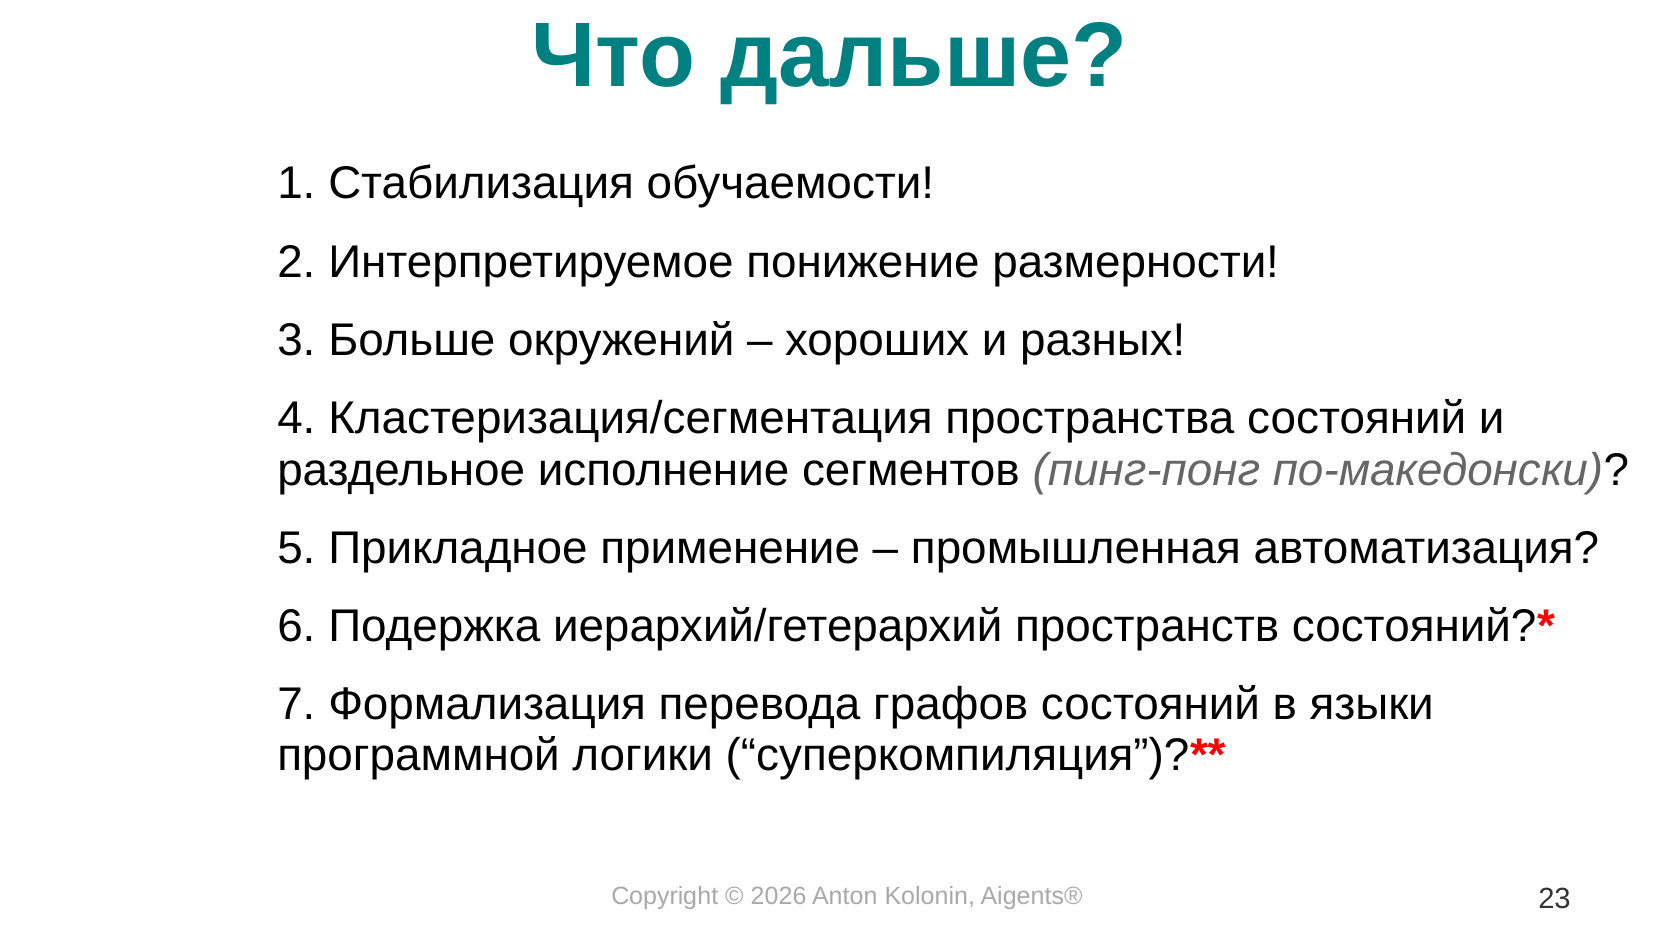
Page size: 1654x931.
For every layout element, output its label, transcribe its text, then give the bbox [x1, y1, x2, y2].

text_box Что дальше? [0, 0, 1654, 113]
text_box 1. Стабилизация обучаемости! 2. Интерпретируемое понижение размерности! 3. Больше окружений – хороших и разных! 4. Кластеризация/сегментация пространства состояний и раздельное исполнение сегментов (пинг-понг по-македонски)? 5. Прикладное применение – промышленная автоматизация? 6. Подержка иерархий/гетерархий пространств состояний?* 7. Формализация перевода графов состояний в языки программной логики (“суперкомпиляция”)?** [262, 150, 1654, 891]
